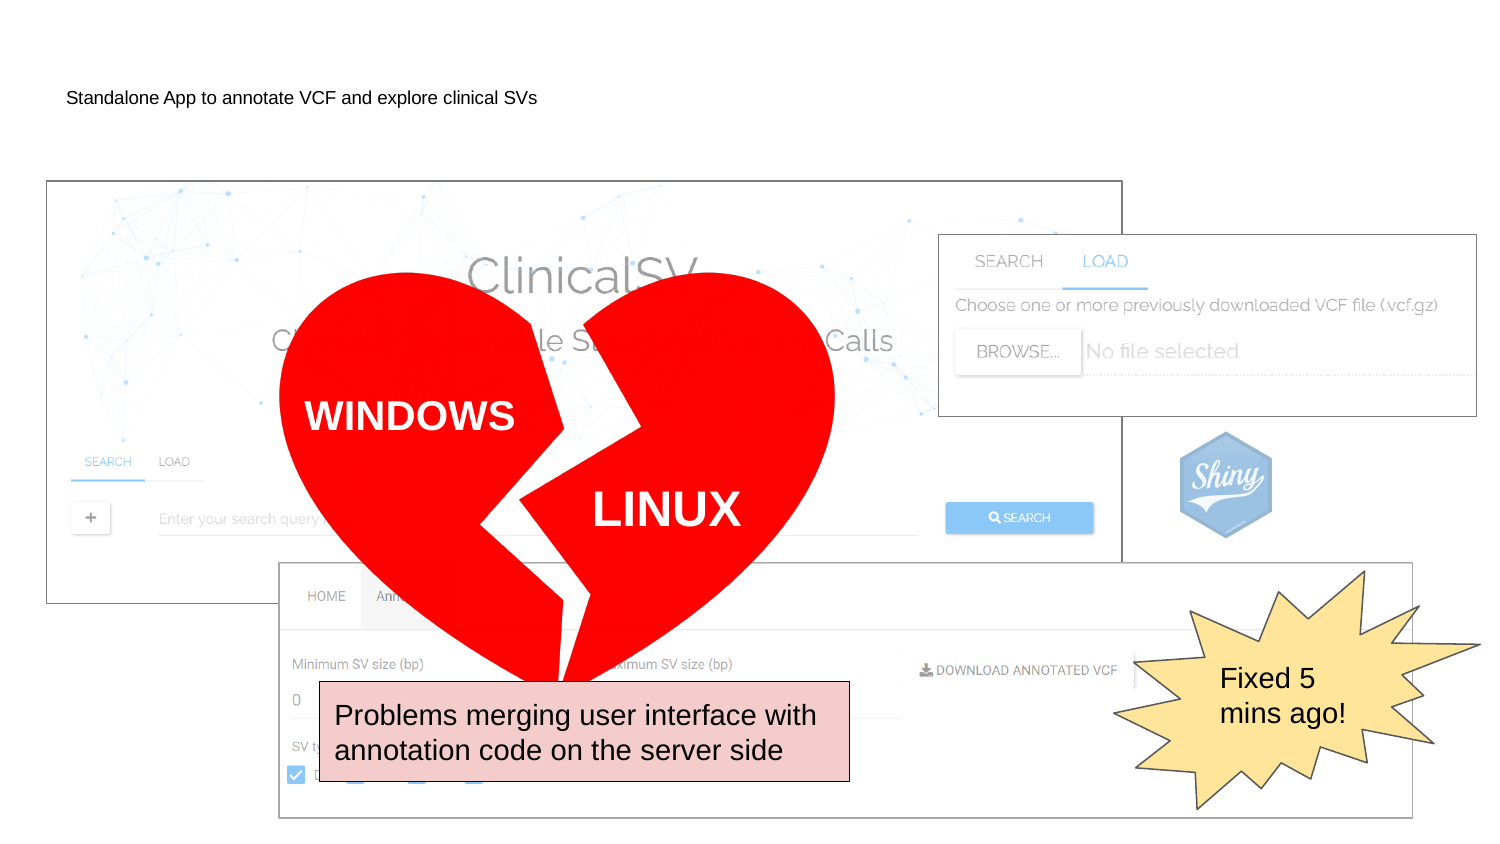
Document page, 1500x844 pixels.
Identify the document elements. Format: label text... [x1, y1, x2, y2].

text_box Problems merging user interface with annotation code on the server side [319, 681, 850, 782]
text_box Fixed 5 mins ago! [1113, 571, 1481, 810]
picture [279, 272, 835, 698]
text_box LINUX [576, 460, 819, 551]
text_box WINDOWS [289, 373, 531, 454]
text_box [10, 153, 1500, 837]
title Standalone App to annotate VCF and explore clinical SVs [51, 72, 1449, 153]
